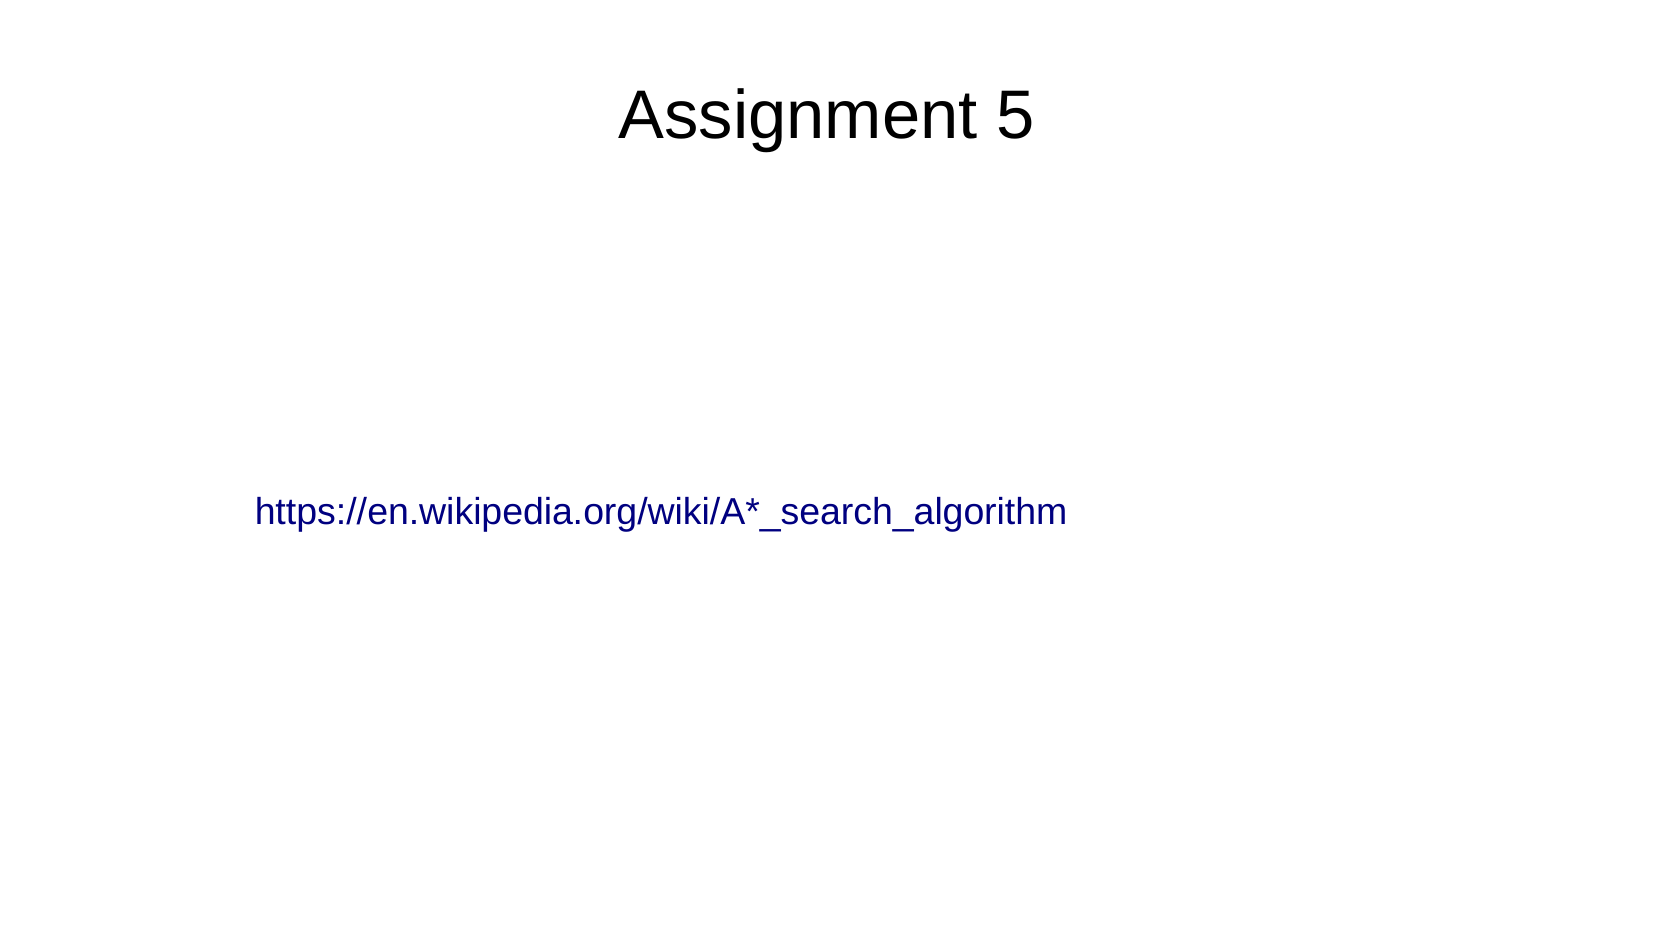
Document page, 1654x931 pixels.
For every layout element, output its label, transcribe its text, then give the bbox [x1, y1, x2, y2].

title Assignment 5 [82, 37, 1571, 193]
text_box https://en.wikipedia.org/wiki/A*_search_algorithm [240, 483, 1083, 541]
